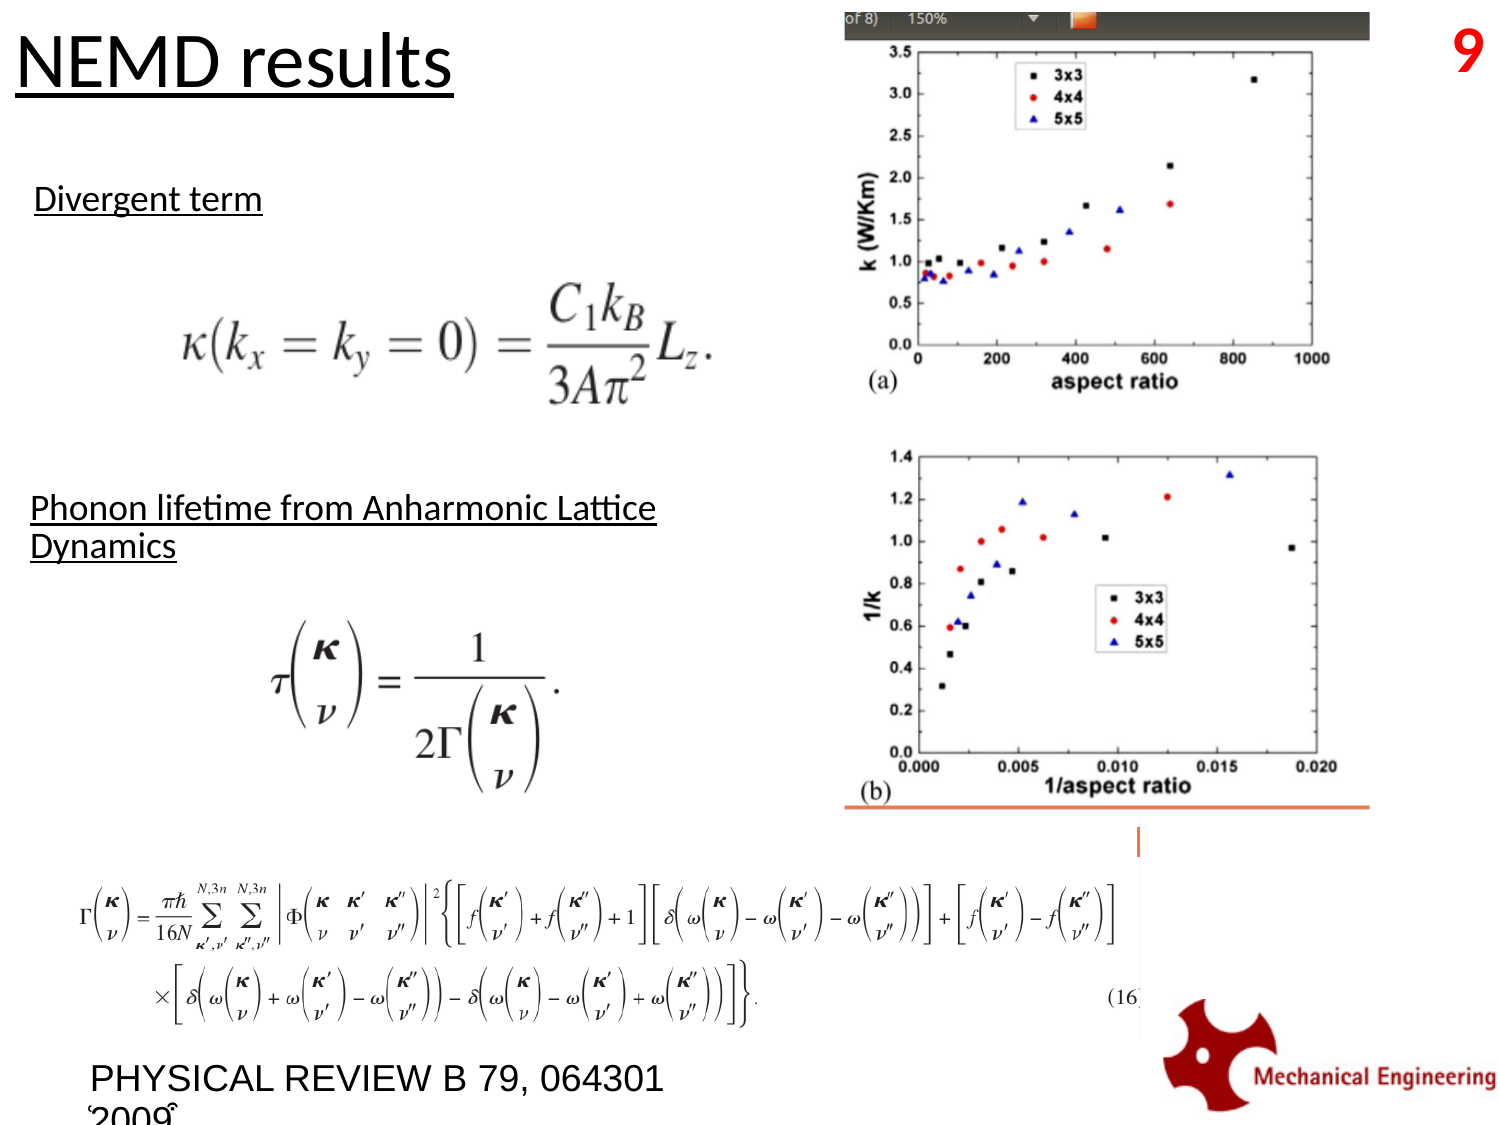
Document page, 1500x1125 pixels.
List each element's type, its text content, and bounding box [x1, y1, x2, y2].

picture [45, 611, 1141, 1036]
title NEMD results [0, 0, 1500, 150]
title Divergent term [18, 141, 715, 262]
title Phonon lifetime from Anharmonic Lattice Dynamics [15, 470, 711, 591]
picture [45, 261, 736, 471]
picture [844, 12, 1370, 811]
text_box PHYSICAL REVIEW B 79, 064301 ͑2009͒ [75, 1050, 774, 1107]
picture [1162, 999, 1497, 1113]
text_box 9 [1436, 0, 1500, 93]
